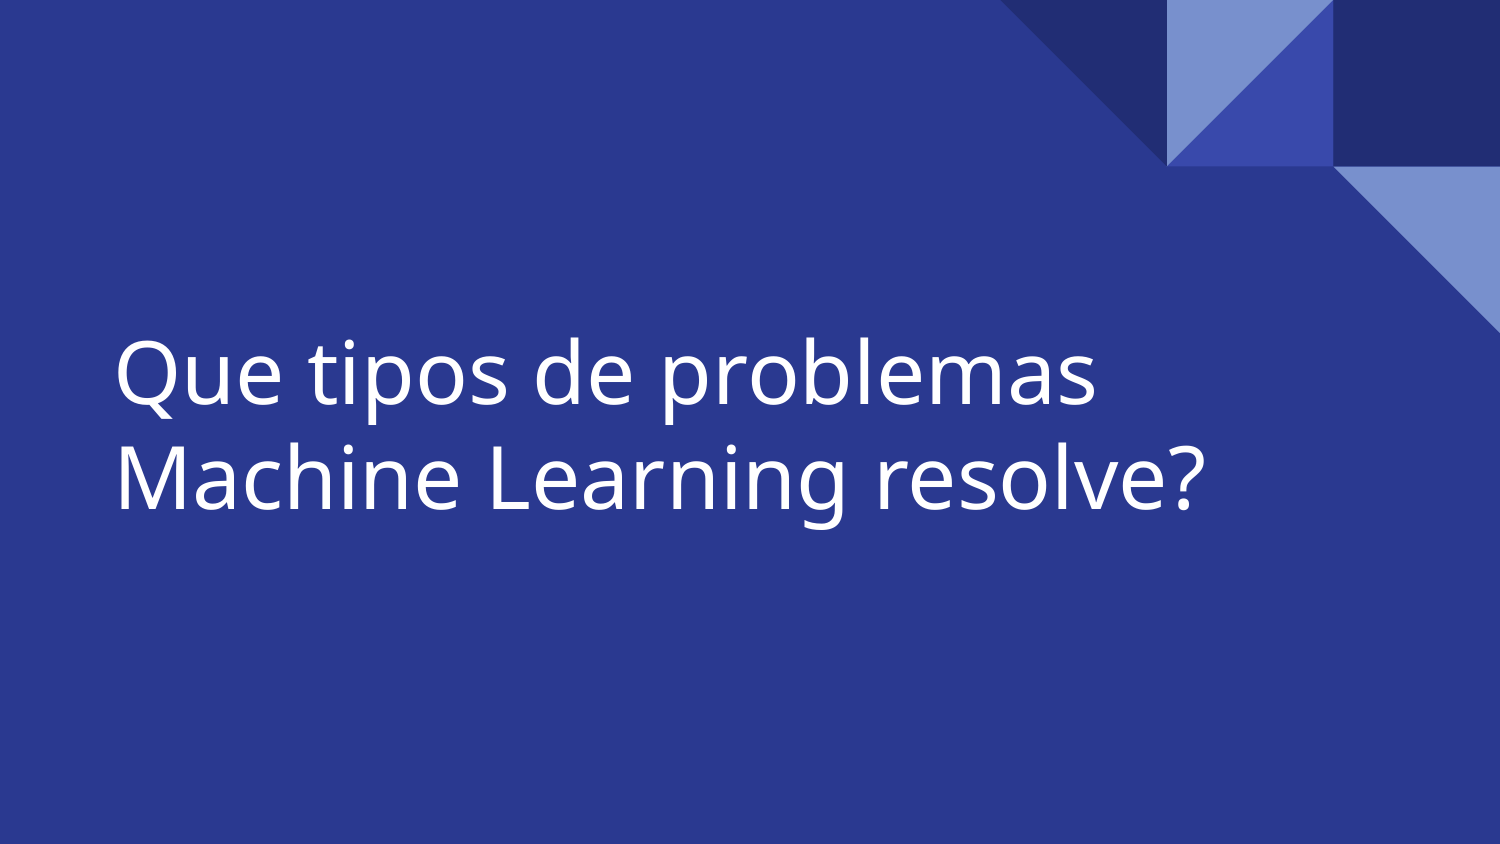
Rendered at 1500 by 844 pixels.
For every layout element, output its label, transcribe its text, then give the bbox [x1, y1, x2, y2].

title Que tipos de problemas Machine Learning resolve? [98, 353, 1447, 491]
